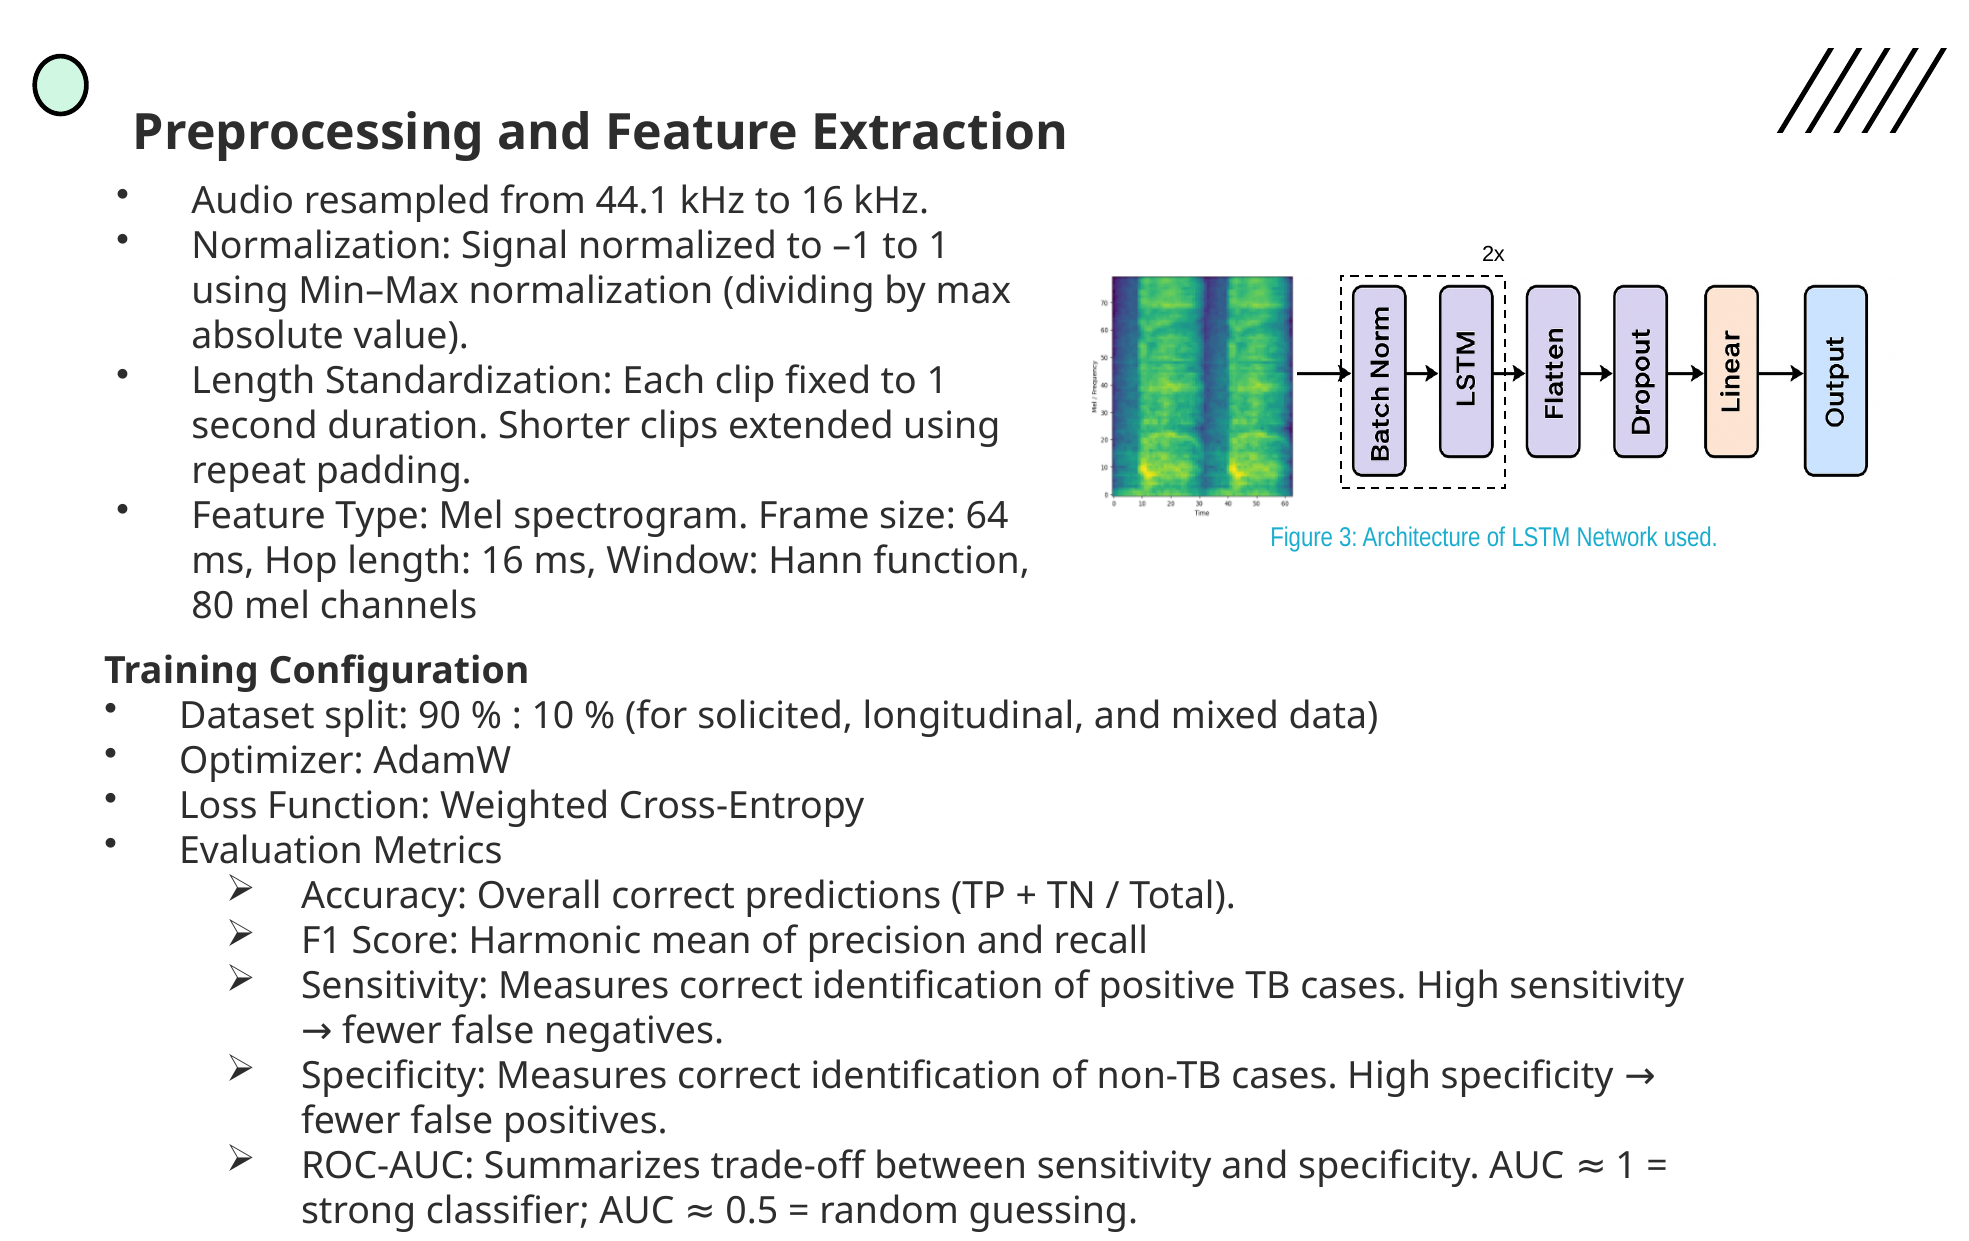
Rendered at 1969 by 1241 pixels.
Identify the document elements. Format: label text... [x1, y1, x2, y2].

text_box Training Configuration Dataset split: 90 % : 10 % (for solicited, longitudinal, and mixed data) Optimizer: AdamW Loss Function: Weighted Cross-Entropy Evaluation Metrics Accuracy: Overall correct predictions (TP + TN / Total). F1 Score: Harmonic mean of precision and recall Sensitivity: Measures correct identification of positive TB cases. High sensitivity → fewer false negatives. Specificity: Measures correct identification of non-TB cases. High specificity → fewer false positives. ROC-AUC: Summarizes trade-off between sensitivity and specificity. AUC ≈ 1 = strong classifier; AUC ≈ 0.5 = random guessing. [42, 583, 1781, 1241]
text_box 2x [1467, 234, 1520, 276]
text_box Audio resampled from 44.1 kHz to 16 kHz. Normalization: Signal normalized to –1 to 1 using Min–Max normalization (dividing by max absolute value). Length Standardization: Each clip fixed to 1 second duration. Shorter clips extended using repeat padding. Feature Type: Mel spectrogram. Frame size: 64 ms, Hop length: 16 ms, Window: Hann function, 80 mel channels [54, 54, 1104, 583]
text_box Figure 3: Architecture of LSTM Network used. [1246, 513, 1743, 559]
picture [1090, 276, 1897, 521]
text_box Preprocessing and Feature Extraction [127, 65, 1313, 195]
